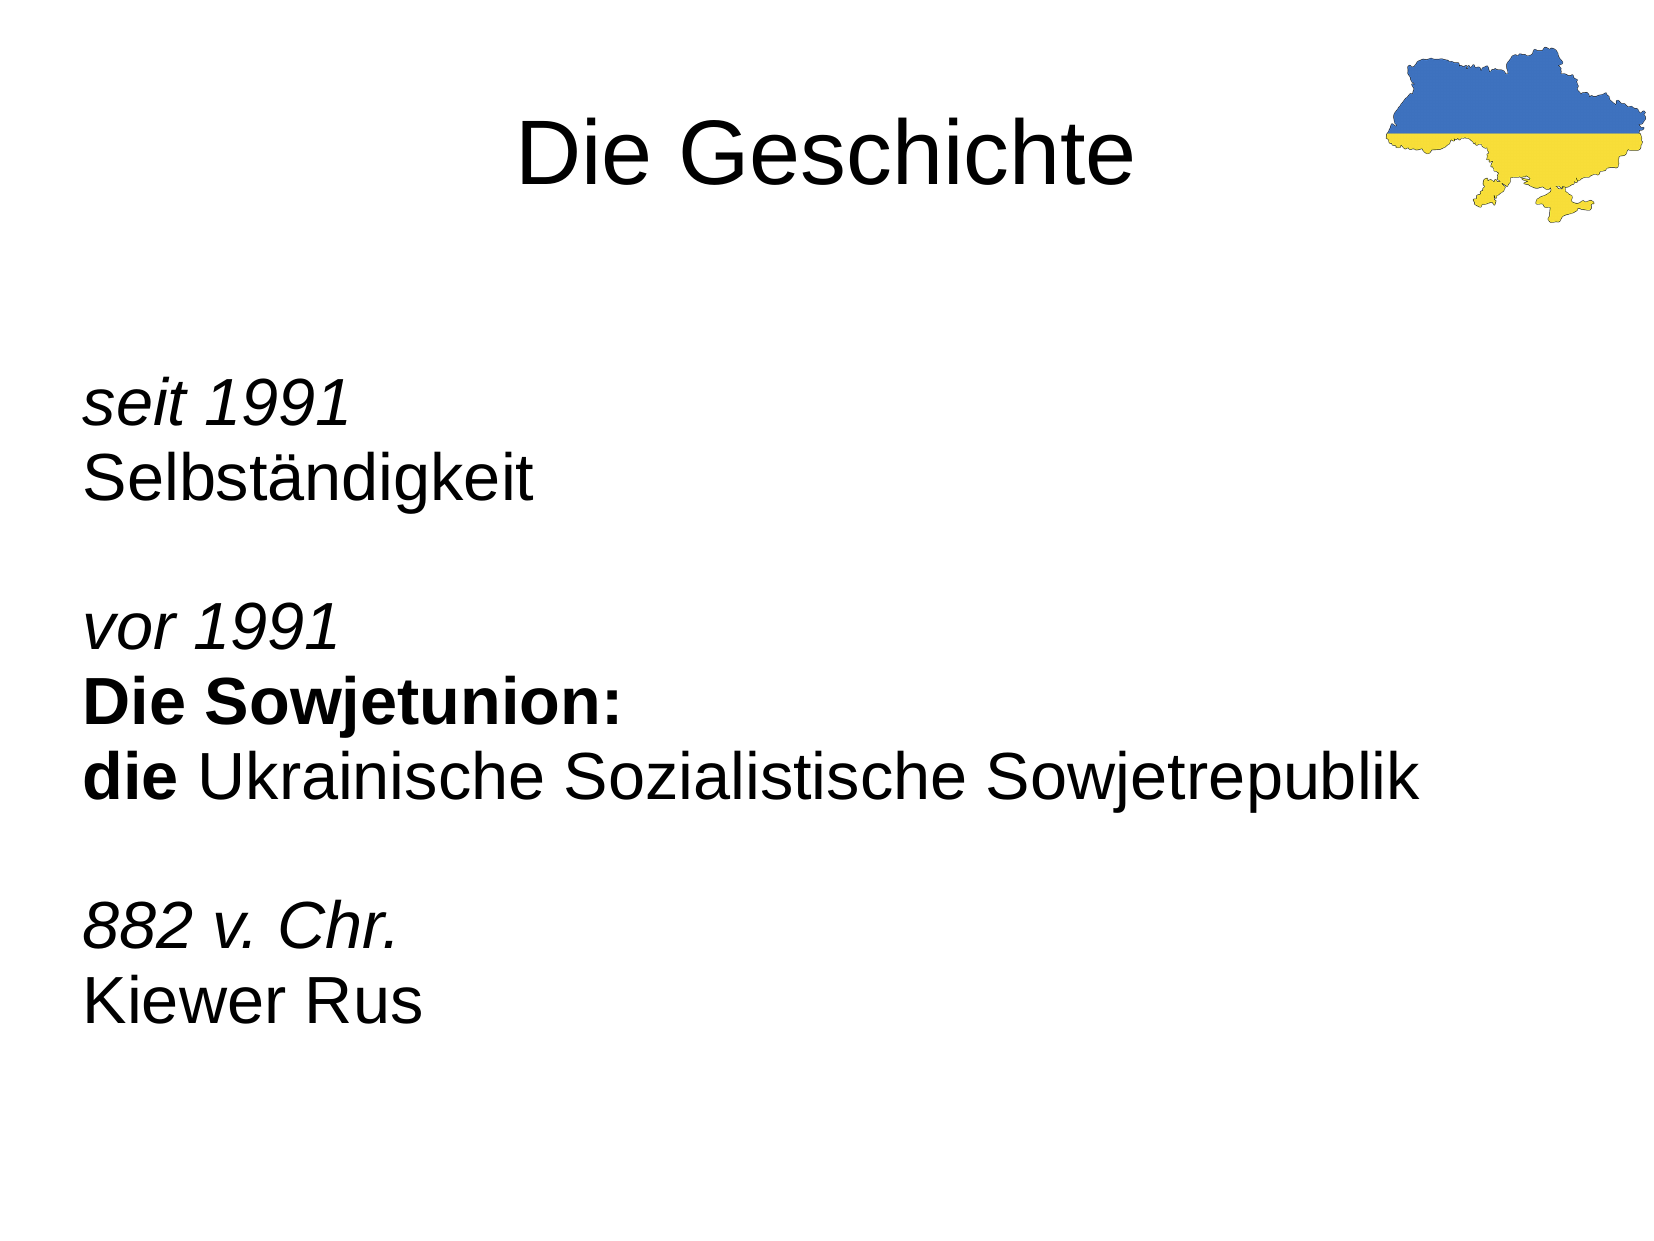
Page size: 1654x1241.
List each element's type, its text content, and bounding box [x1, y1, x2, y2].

title Die Geschichte [82, 49, 1380, 257]
subtitle seit 1991 Selbständigkeit vor 1991 Die Sowjetunion: die Ukrainische Sozialistische Sowjetrepublik 882 v. Chr. Kiewer Rus [82, 290, 1571, 1113]
picture [1380, 0, 1653, 271]
